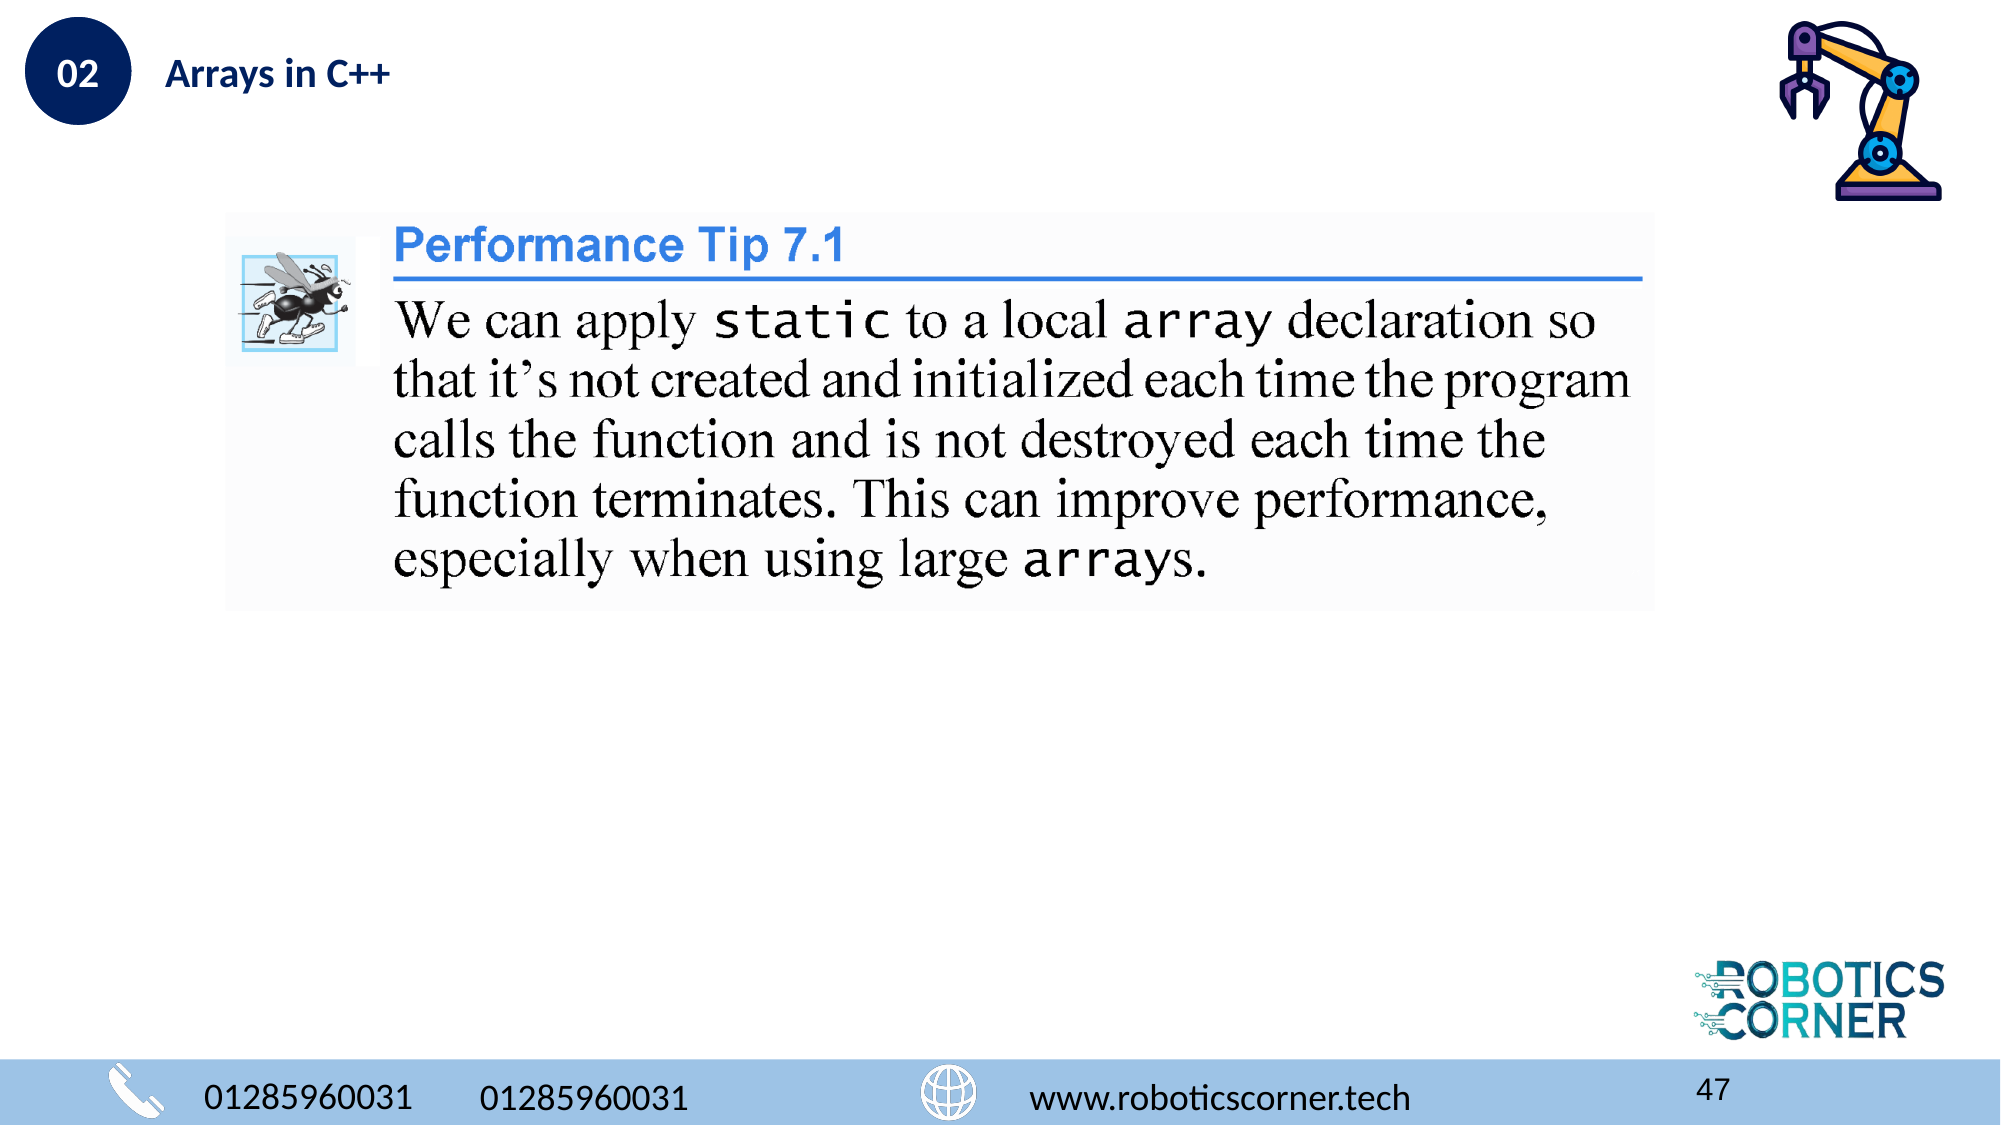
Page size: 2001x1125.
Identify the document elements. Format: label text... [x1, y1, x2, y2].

picture [915, 1059, 981, 1125]
picture [103, 1057, 170, 1124]
picture [1680, 859, 1953, 1125]
text_box Arrays in C++ [150, 38, 622, 103]
text_box 02 [22, 14, 134, 128]
text_box <number> [1681, 1065, 1861, 1115]
picture [1771, 21, 1950, 201]
picture [225, 212, 1655, 611]
